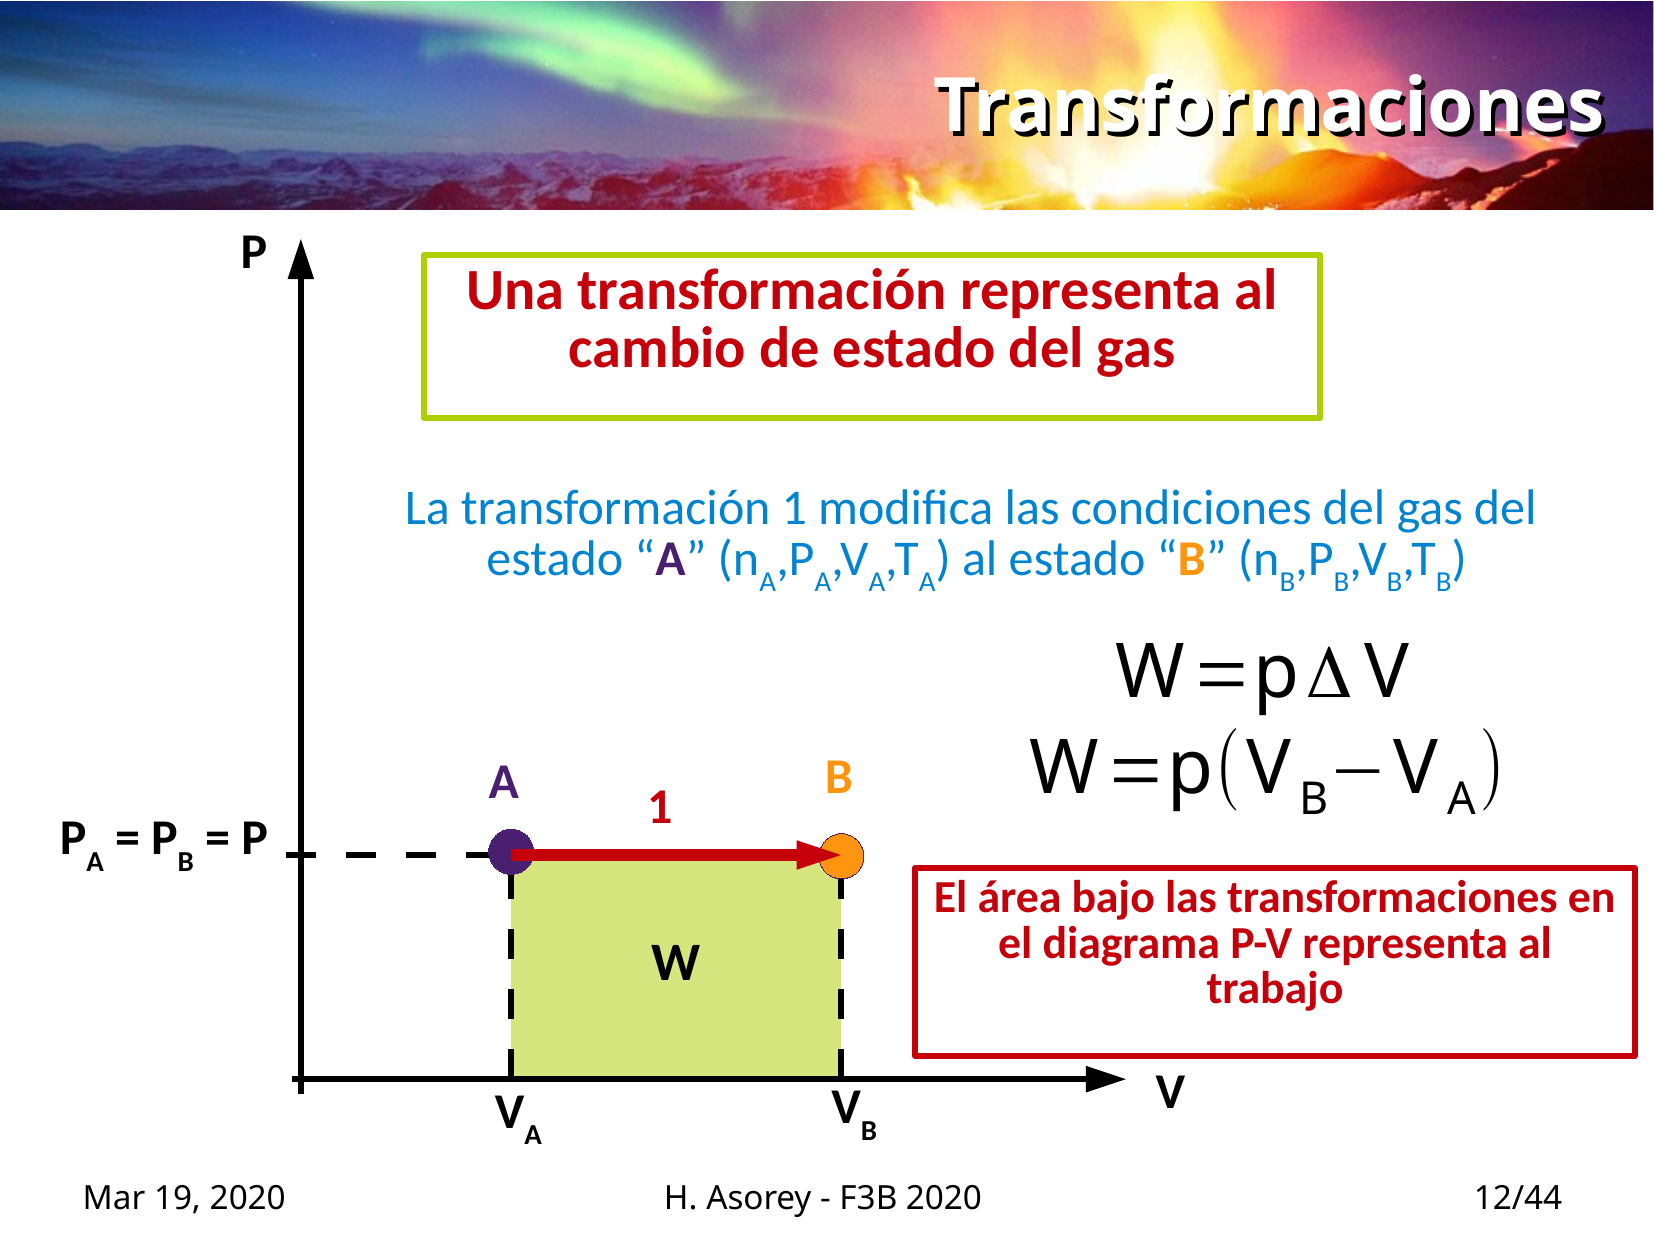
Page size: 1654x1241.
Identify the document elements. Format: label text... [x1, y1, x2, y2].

text_box A [473, 753, 534, 830]
text_box VB [816, 1079, 892, 1166]
text_box W [510, 861, 841, 1076]
text_box [488, 829, 534, 875]
chart [1020, 624, 1512, 827]
text_box La transformación 1 modifica las condiciones del gas del estado “A” (nA,PA,VA,TA) al estado “B” (nB,PB,VB,TB) [390, 480, 1569, 628]
text_box PA = PB = P [45, 810, 283, 897]
text_box P [225, 224, 282, 301]
text_box Una transformación representa al cambio de estado del gas [424, 255, 1321, 419]
text_box El área bajo las transformaciones en el diagrama P-V representa al trabajo [915, 867, 1636, 1056]
title Transformaciones [45, 15, 1606, 191]
text_box 1 [632, 779, 688, 856]
text_box [820, 833, 864, 879]
picture [0, 1, 1654, 210]
text_box B [810, 749, 868, 826]
text_box VA [480, 1083, 557, 1171]
text_box V [1140, 1064, 1201, 1141]
